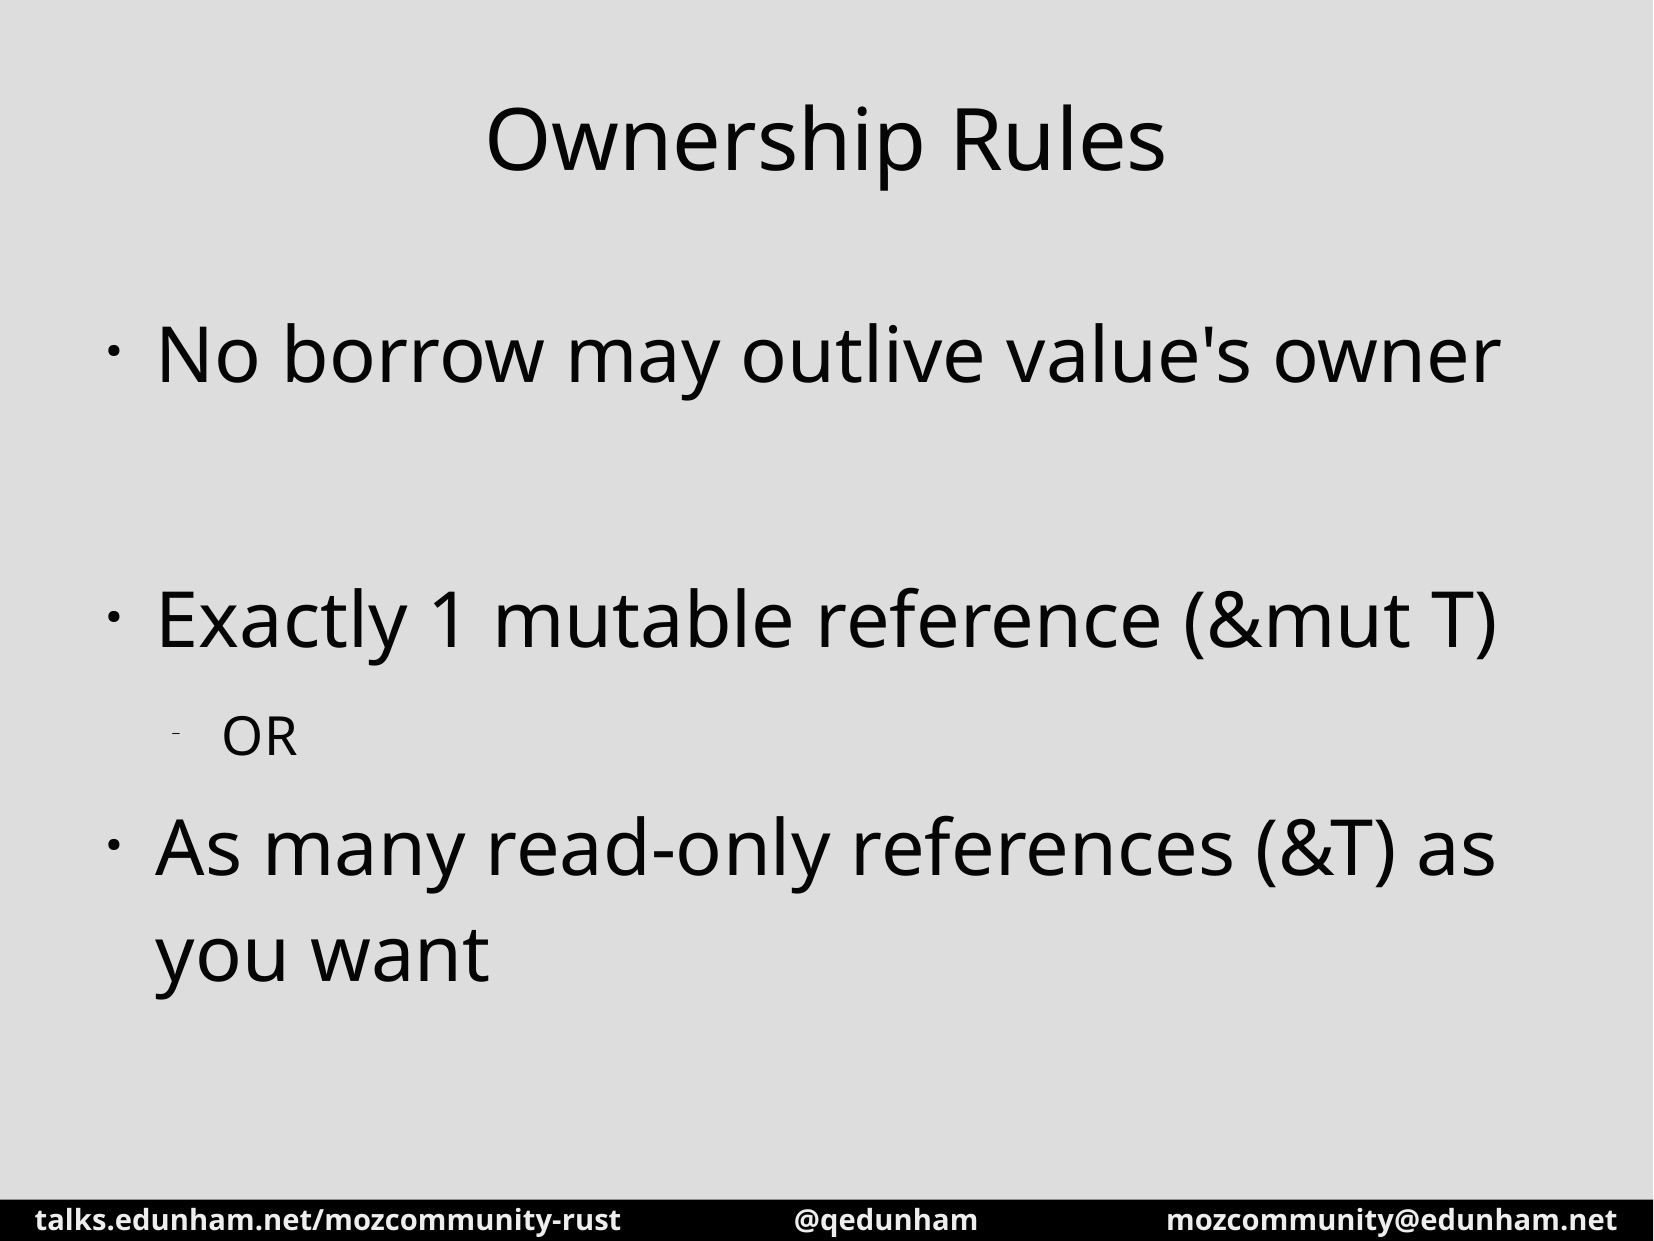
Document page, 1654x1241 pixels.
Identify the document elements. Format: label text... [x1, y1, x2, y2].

list No borrow may outlive value's owner Exactly 1 mutable reference (&mut T) OR As many read-only references (&T) as you want [90, 299, 1594, 1019]
title Ownership Rules [82, 32, 1571, 241]
